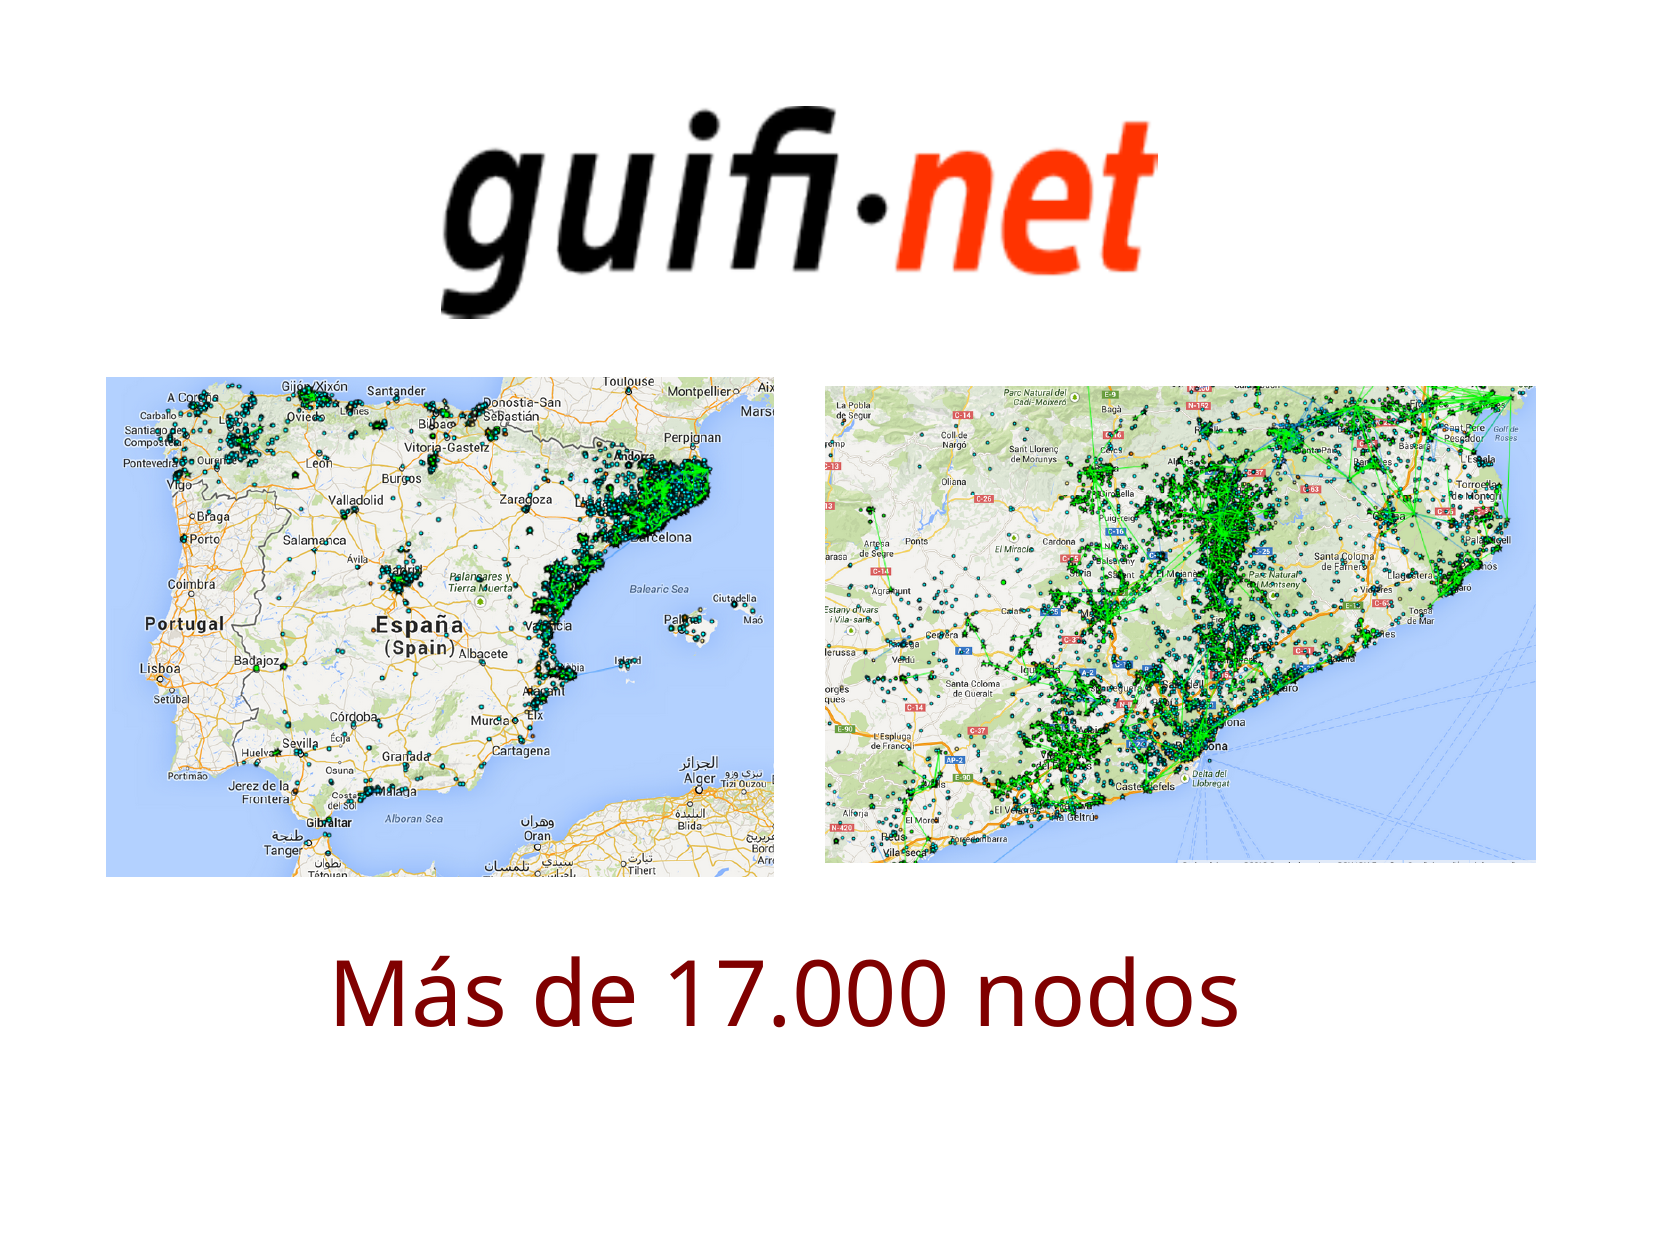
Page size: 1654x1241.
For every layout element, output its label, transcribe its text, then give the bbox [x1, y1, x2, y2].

picture [441, 106, 1158, 319]
picture [106, 377, 774, 877]
picture [825, 386, 1536, 863]
text_box Más de 17.000 nodos [177, 921, 1394, 1040]
